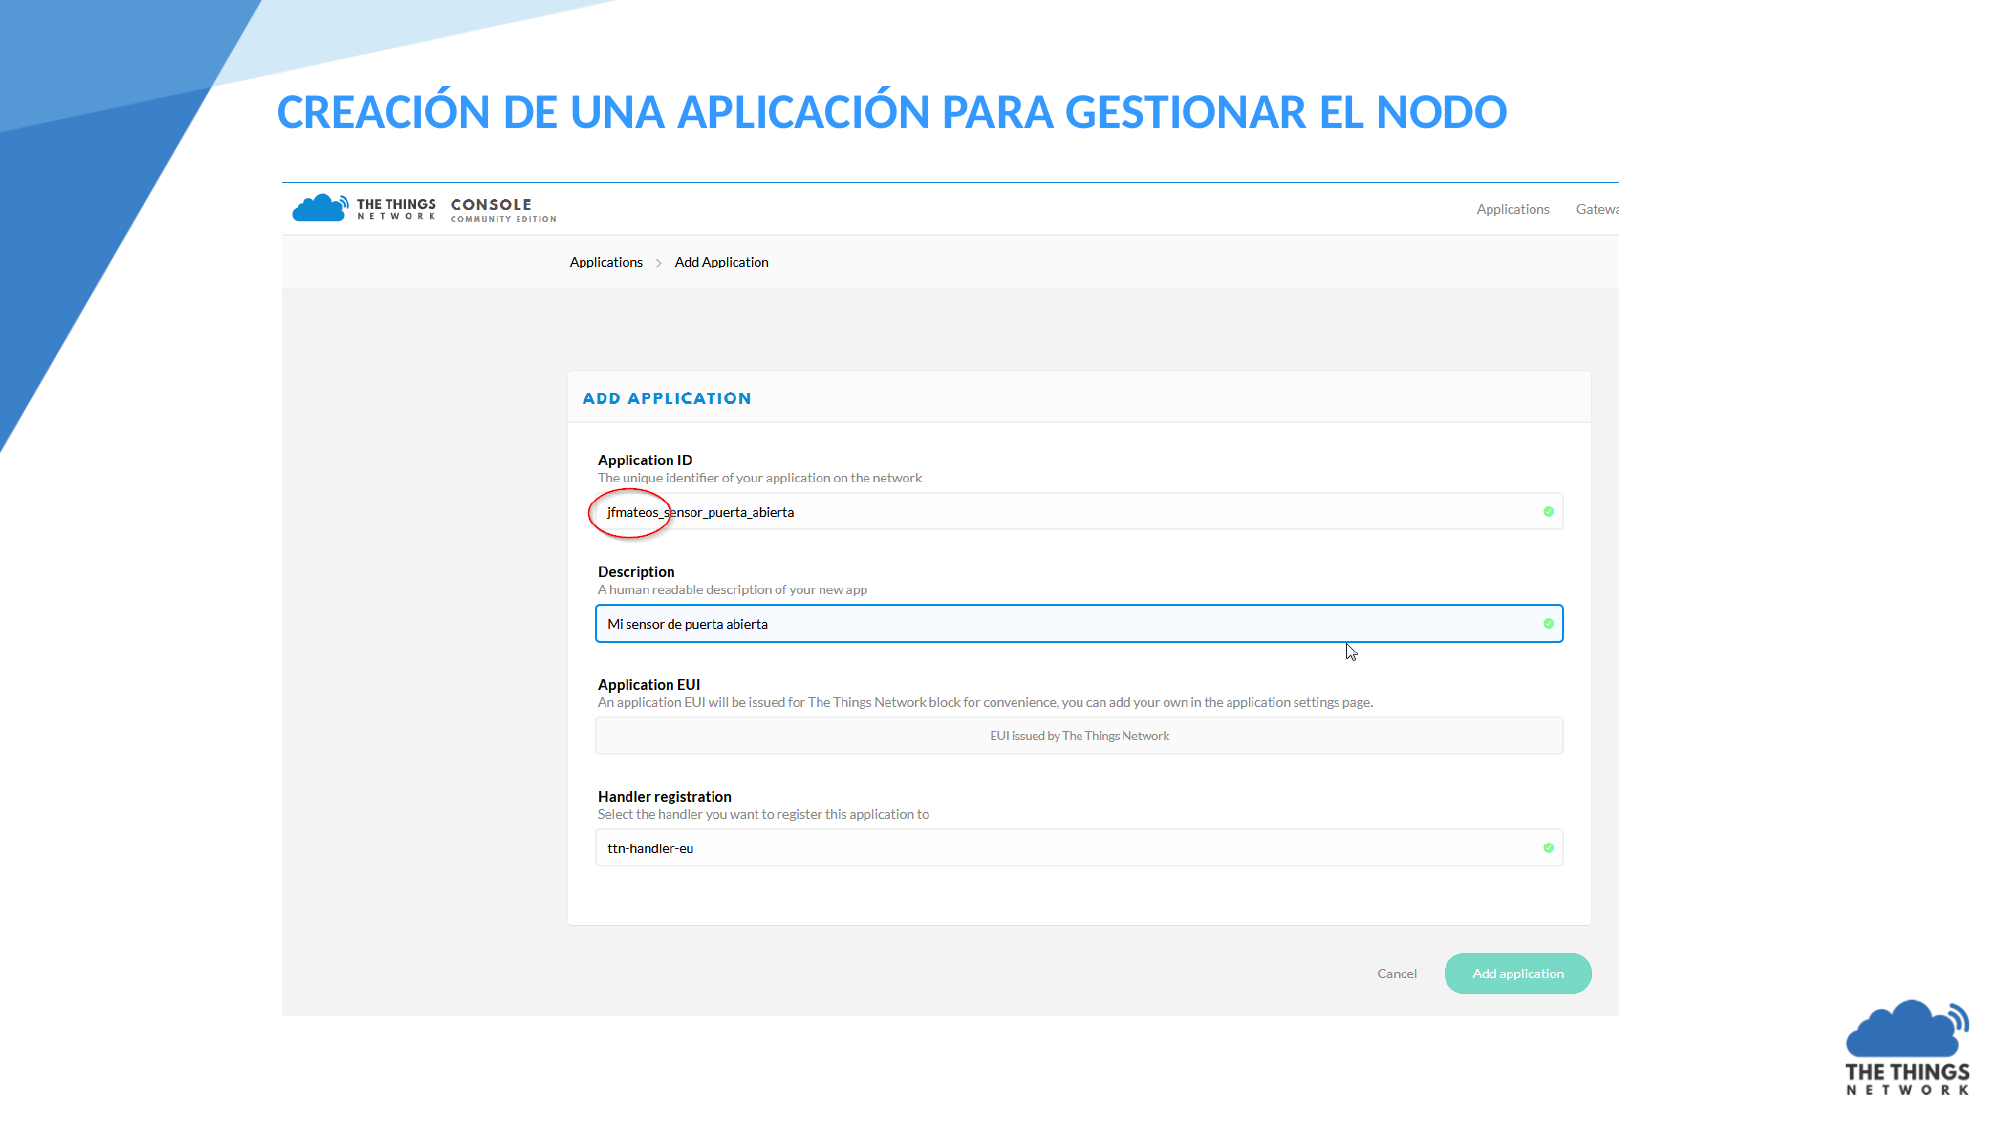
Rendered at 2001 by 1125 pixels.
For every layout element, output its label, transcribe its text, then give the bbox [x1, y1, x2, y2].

picture [0, 0, 1970, 1095]
text_box CREACIÓN DE UNA APLICACIÓN PARA GESTIONAR EL NODO [99, 44, 1900, 233]
